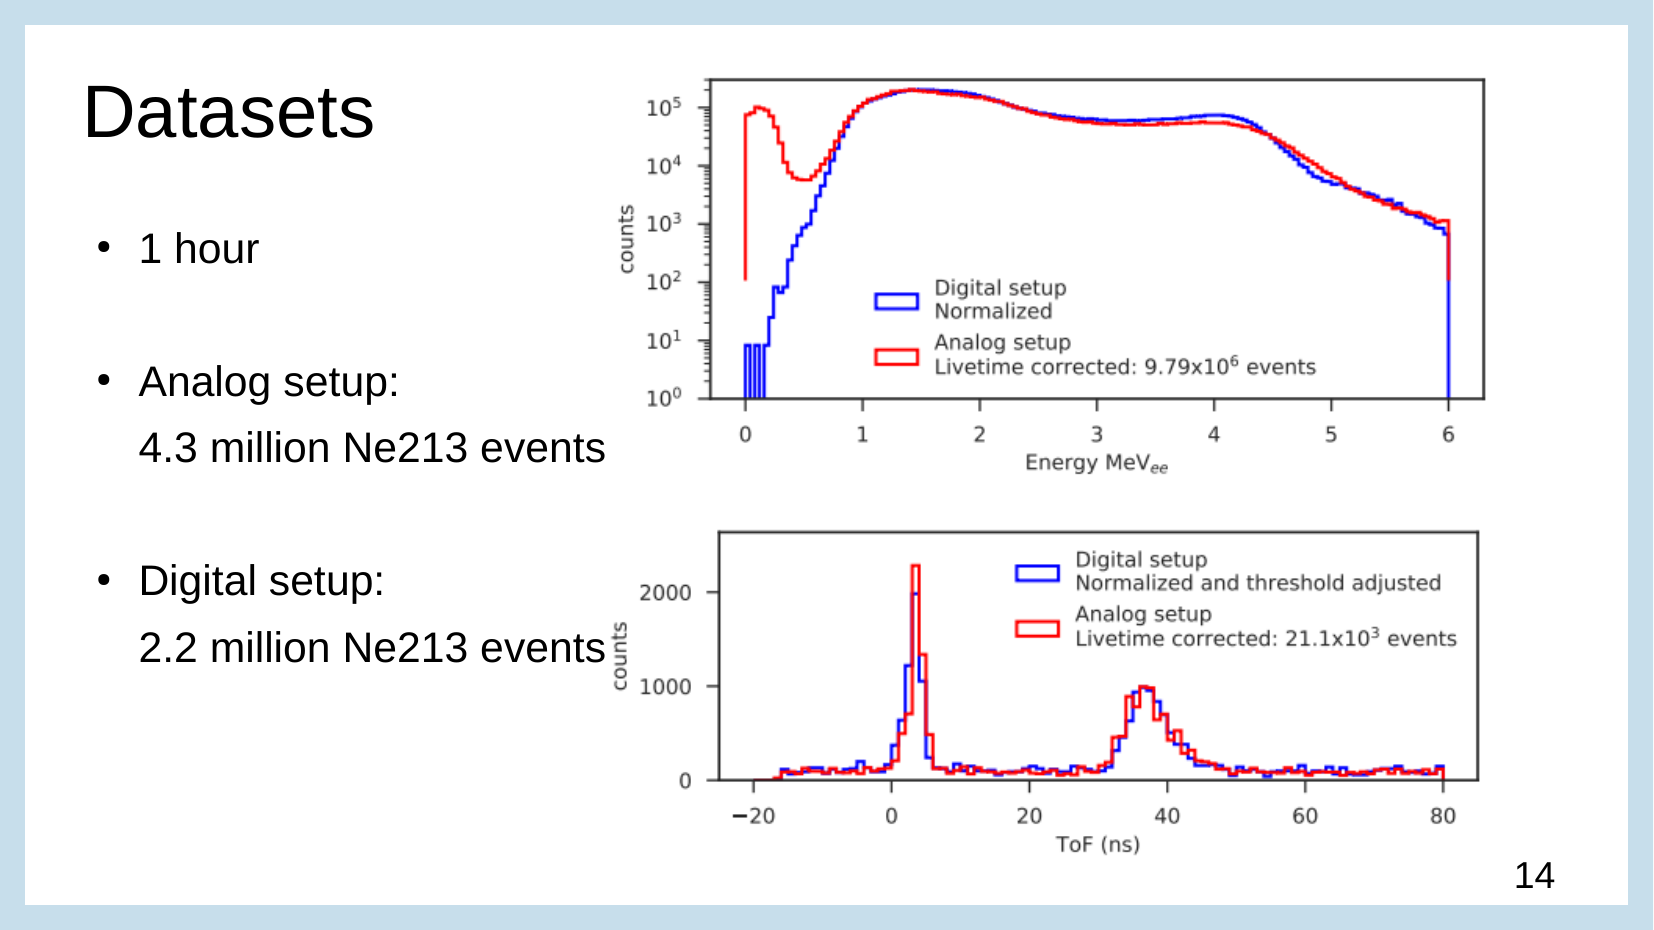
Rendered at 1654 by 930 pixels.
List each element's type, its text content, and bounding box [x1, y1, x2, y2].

picture [583, 510, 1514, 886]
list 1 hour Analog setup: 4.3 million Ne213 events Digital setup: 2.2 million Ne213 events [82, 224, 616, 764]
picture [589, 189, 1520, 496]
title Datasets [82, 35, 1560, 189]
